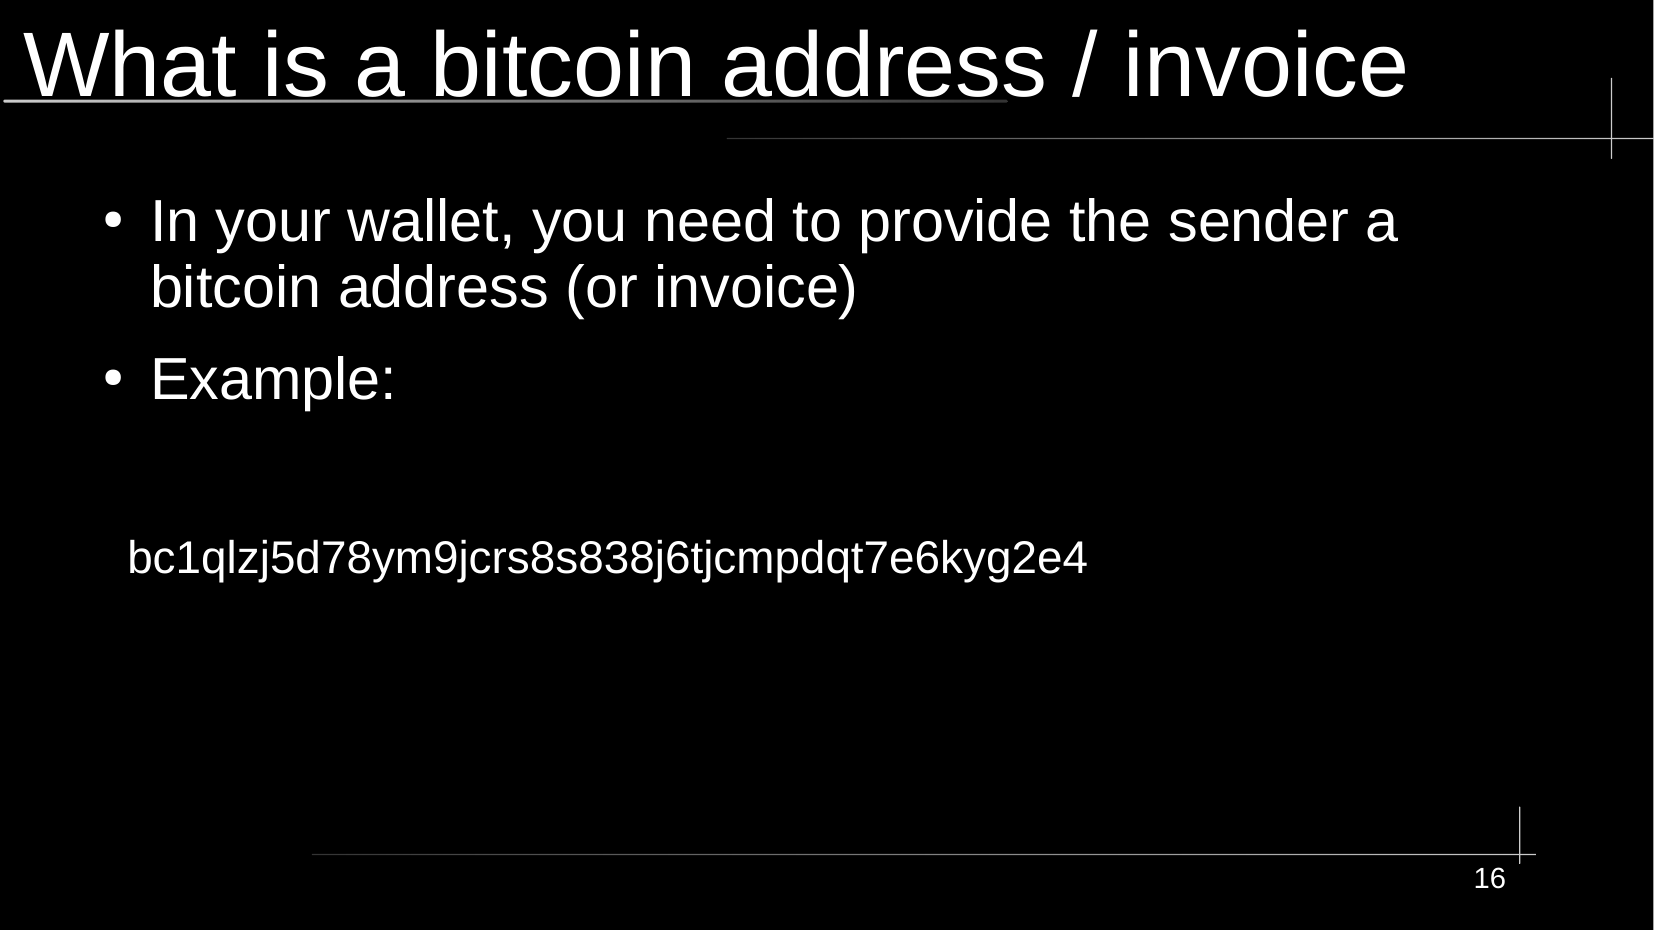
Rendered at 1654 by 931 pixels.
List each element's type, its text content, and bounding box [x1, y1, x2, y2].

text_box bc1qlzj5d78ym9jcrs8s838j6tjcmpdqt7e6kyg2e4 [112, 525, 1126, 638]
list In your wallet, you need to provide the sender a bitcoin address (or invoice) Example: [86, 187, 1576, 413]
title What is a bitcoin address / invoice [23, 11, 1589, 119]
